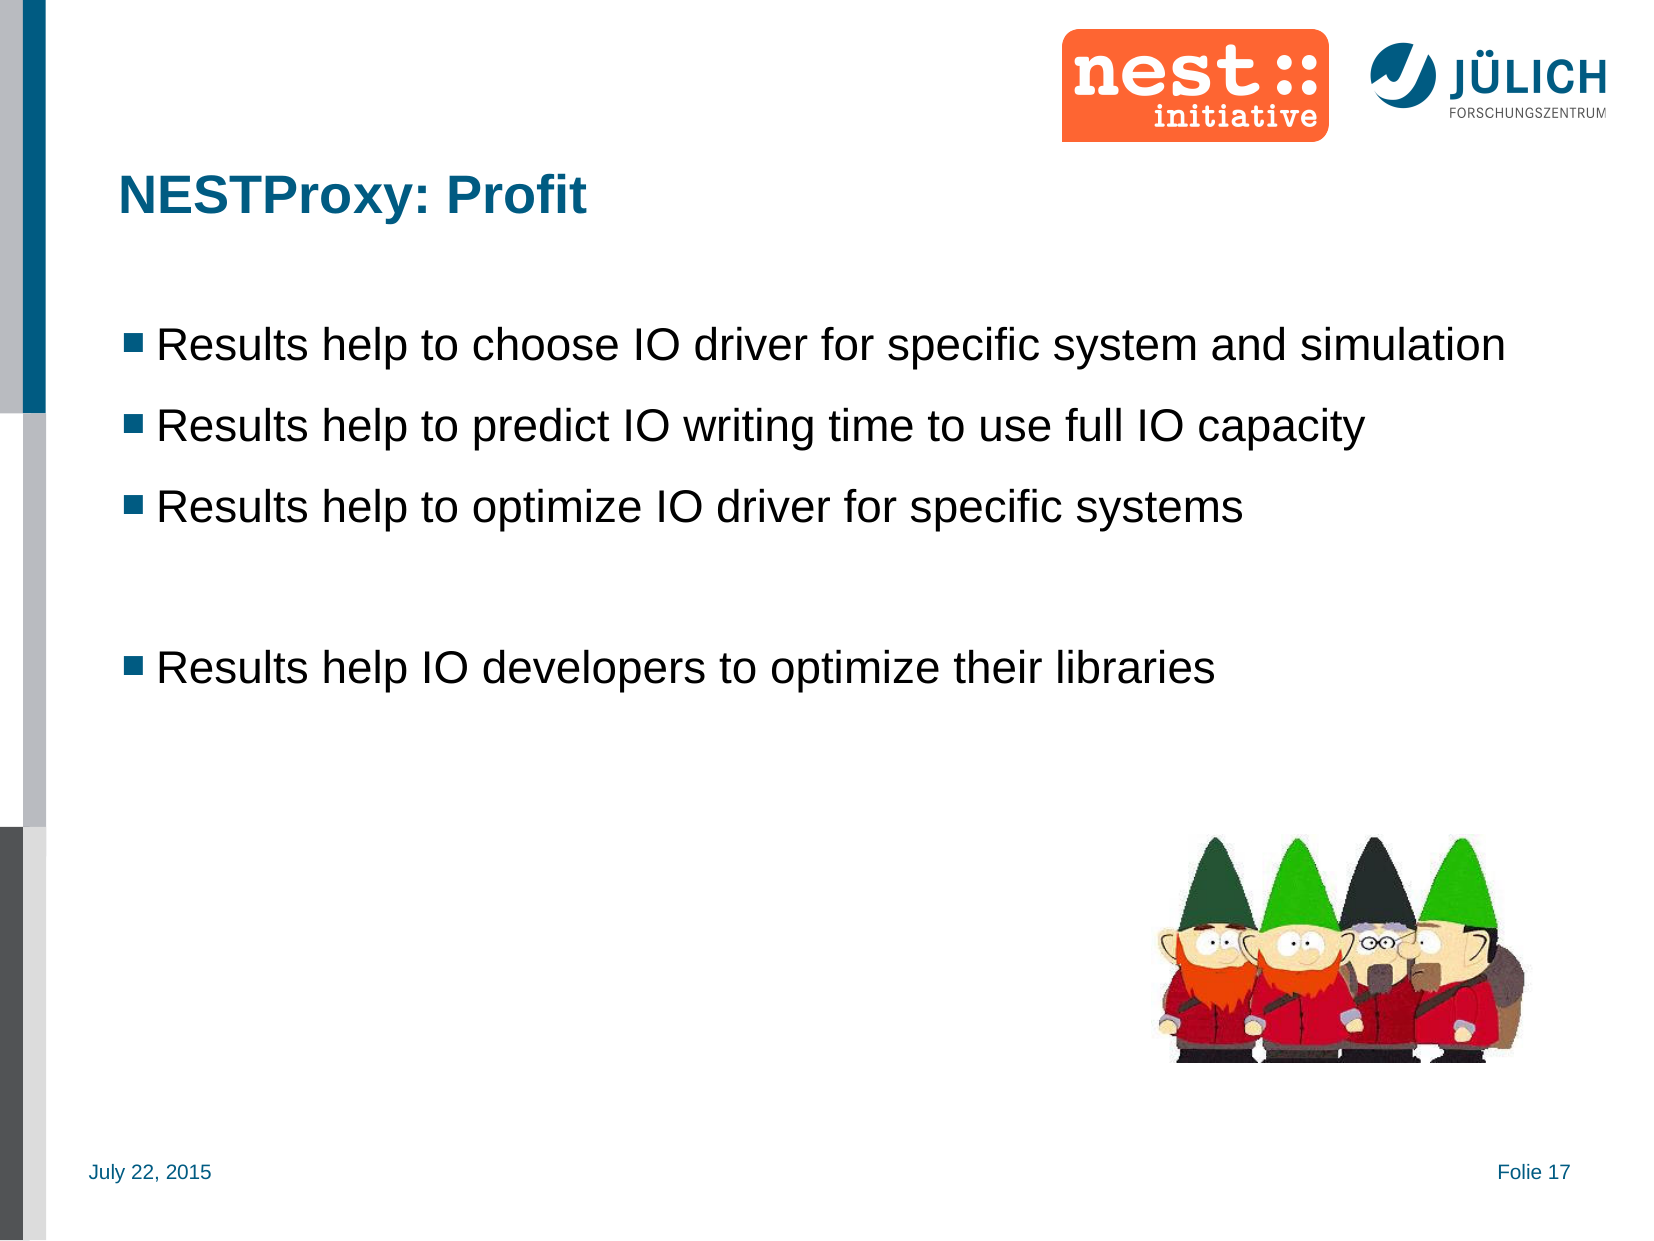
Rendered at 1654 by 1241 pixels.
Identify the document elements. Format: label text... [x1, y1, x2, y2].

picture [1151, 834, 1536, 1063]
picture [1062, 29, 1329, 142]
picture [1369, 41, 1606, 106]
title NESTProxy: Profit [118, 106, 1607, 284]
list Results help to choose IO driver for specific system and simulation Results help to predict IO writing time to use full IO capacity Results help to optimize IO driver for specific systems Results help IO developers to optimize their libraries [124, 318, 1613, 1103]
